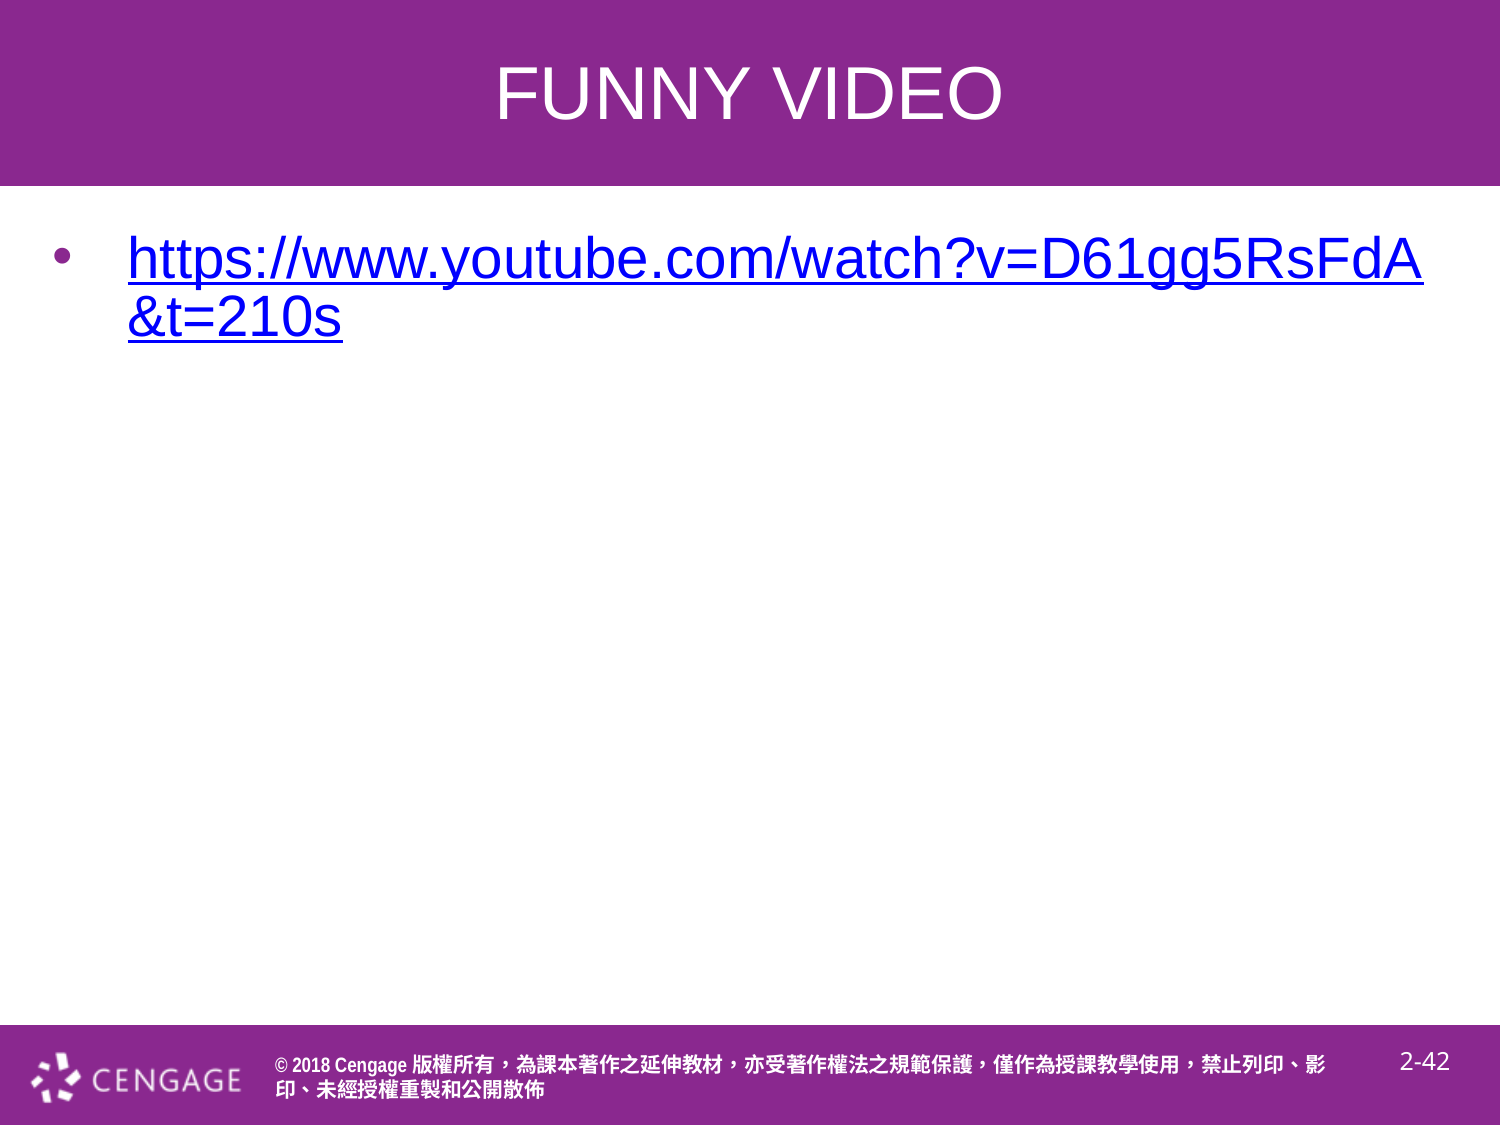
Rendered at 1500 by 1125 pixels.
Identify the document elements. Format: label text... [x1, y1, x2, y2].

list https://www.youtube.com/watch?v=D61gg5RsFdA&t=210s [37, 212, 1475, 1005]
title FUNNY VIDEO [7, 4, 1493, 175]
picture [21, 1043, 246, 1111]
